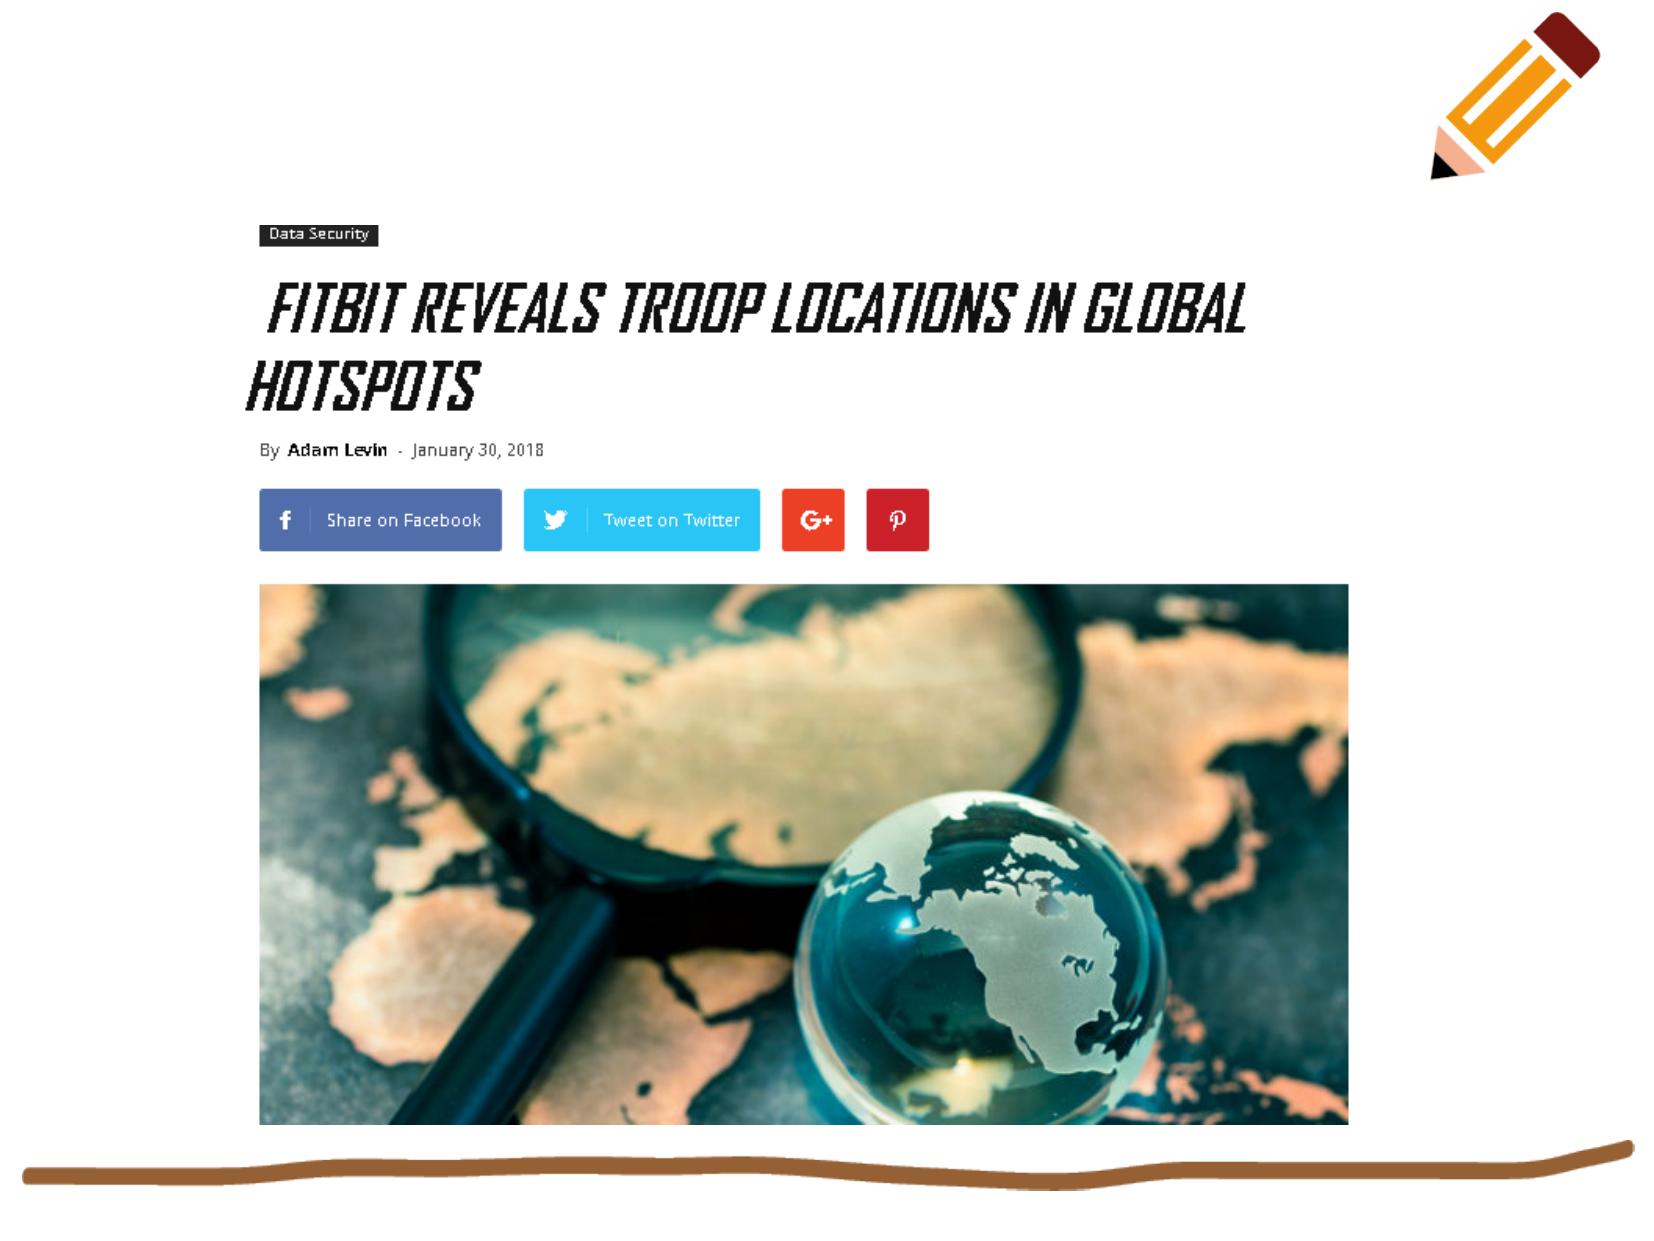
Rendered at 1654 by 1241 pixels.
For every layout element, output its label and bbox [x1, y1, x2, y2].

picture [22, 1140, 1635, 1191]
picture [1430, 12, 1601, 181]
picture [230, 225, 1366, 1126]
